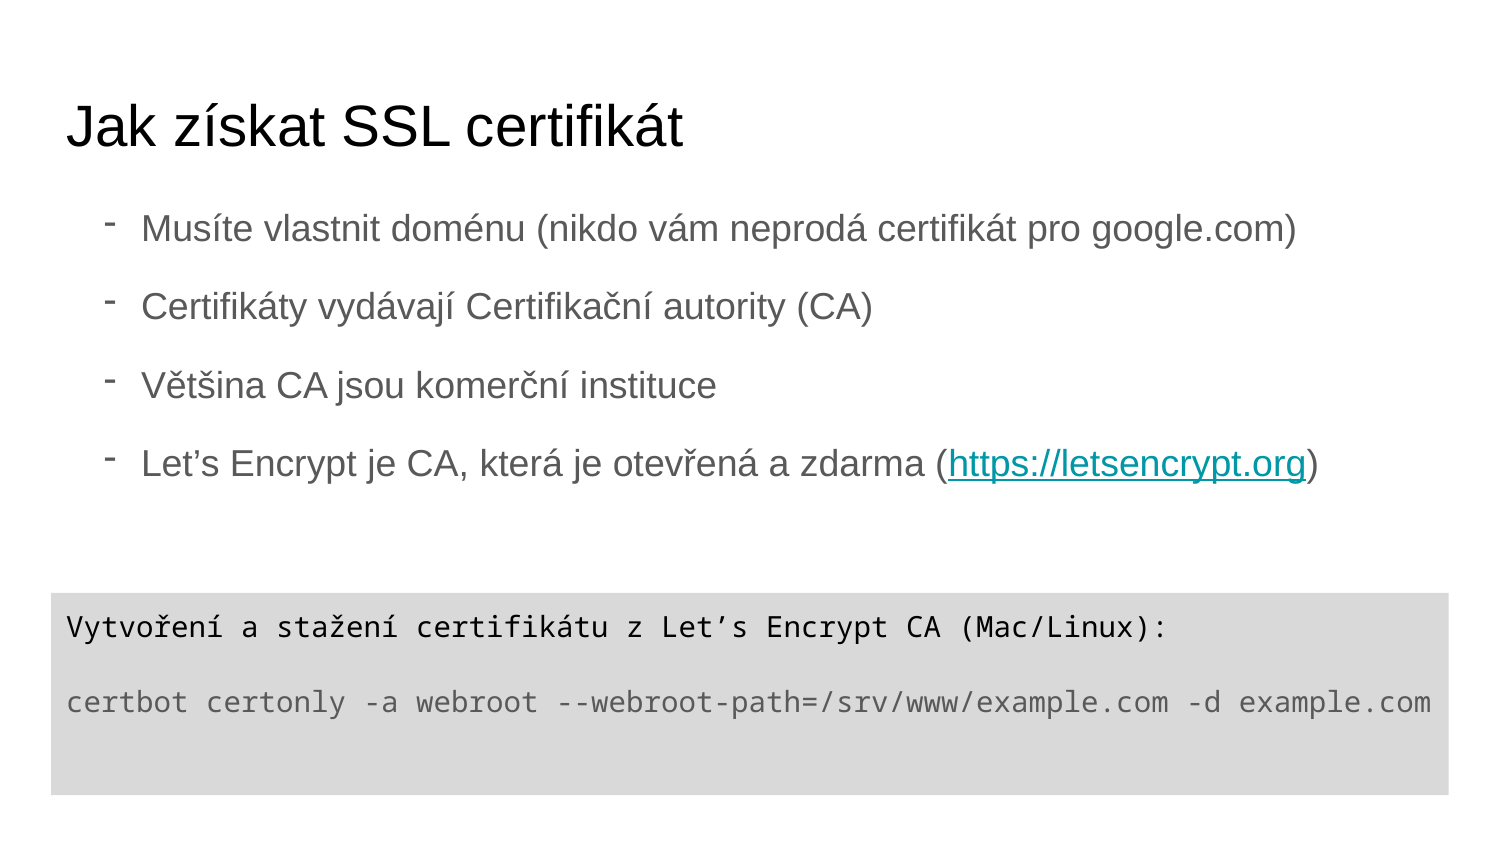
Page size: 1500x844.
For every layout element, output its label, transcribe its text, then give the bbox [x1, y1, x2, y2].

list Musíte vlastnit doménu (nikdo vám neprodá certifikát pro google.com) Certifikáty vydávají Certifikační autority (CA) Většina CA jsou komerční instituce Let’s Encrypt je CA, která je otevřená a zdarma (https://letsencrypt.org) [51, 189, 1449, 571]
text_box Vytvoření a stažení certifikátu z Let’s Encrypt CA (Mac/Linux): certbot certonly -a webroot --webroot-path=/srv/www/example.com -d example.com [51, 592, 1449, 796]
title Jak získat SSL certifikát [51, 72, 1449, 167]
